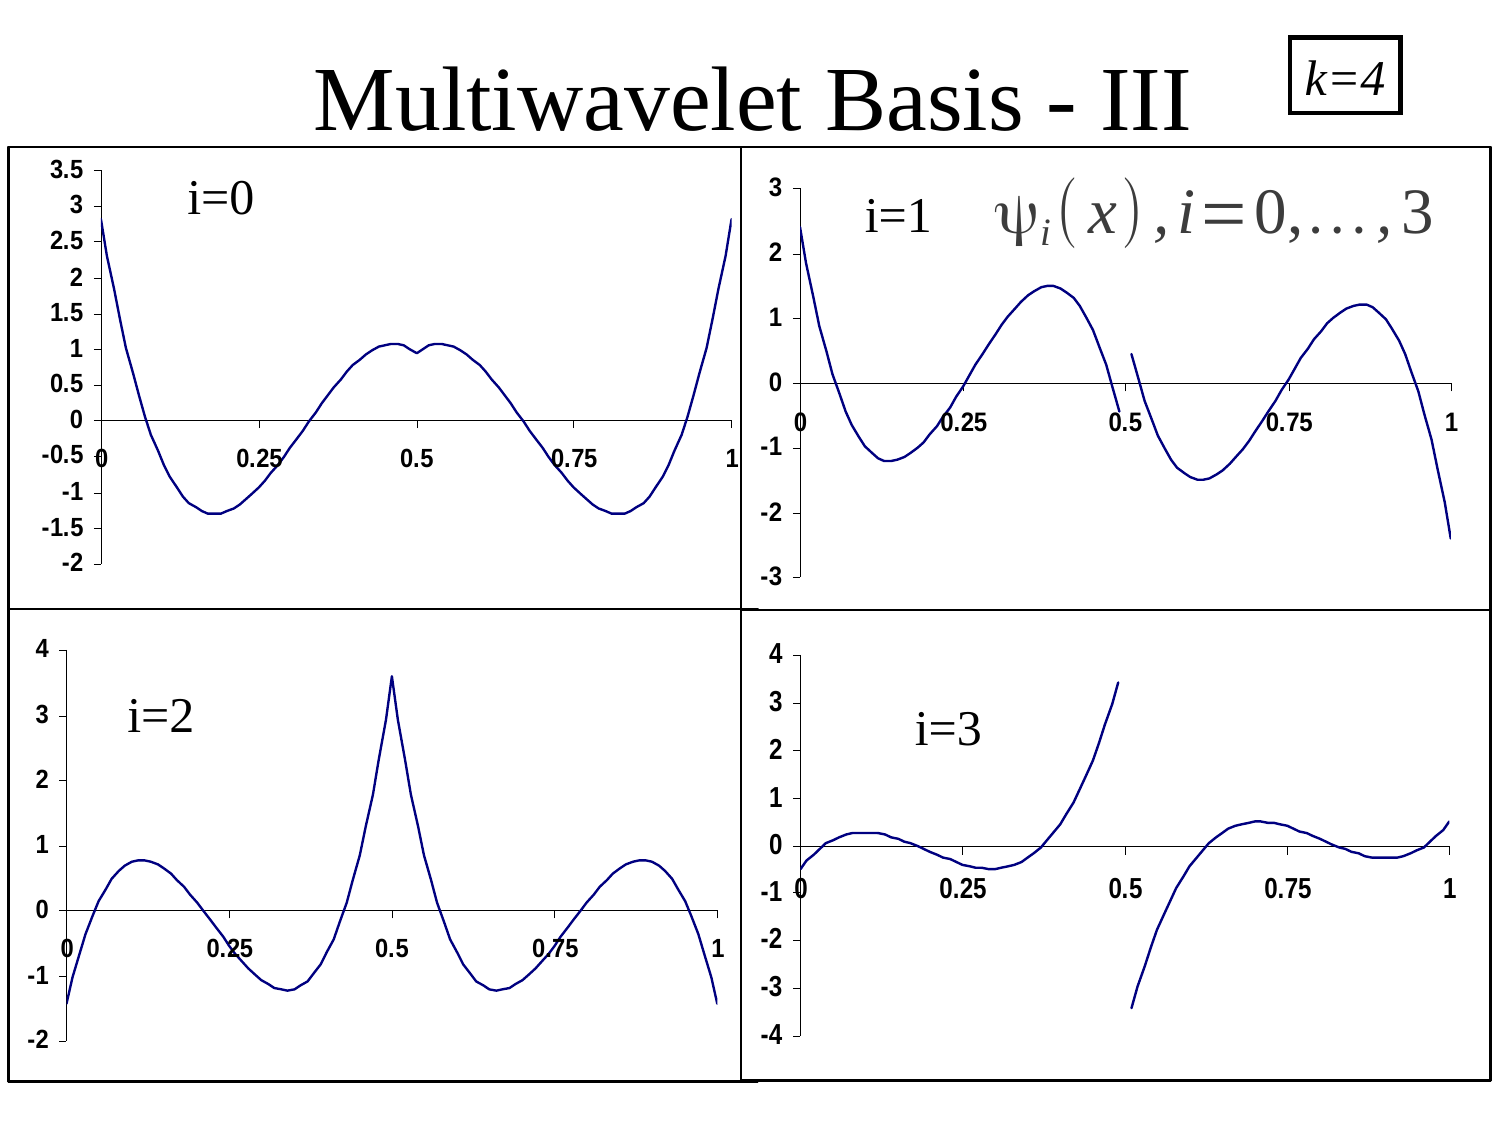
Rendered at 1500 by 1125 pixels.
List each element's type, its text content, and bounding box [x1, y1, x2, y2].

text_box k=4 [1289, 37, 1401, 113]
text_box i=2 [112, 674, 210, 751]
text_box i=1 [850, 174, 947, 251]
text_box i=3 [900, 687, 997, 763]
chart [0, 137, 1500, 1091]
text_box i=0 [172, 156, 270, 233]
title Multiwavelet Basis - III [99, 0, 1375, 188]
